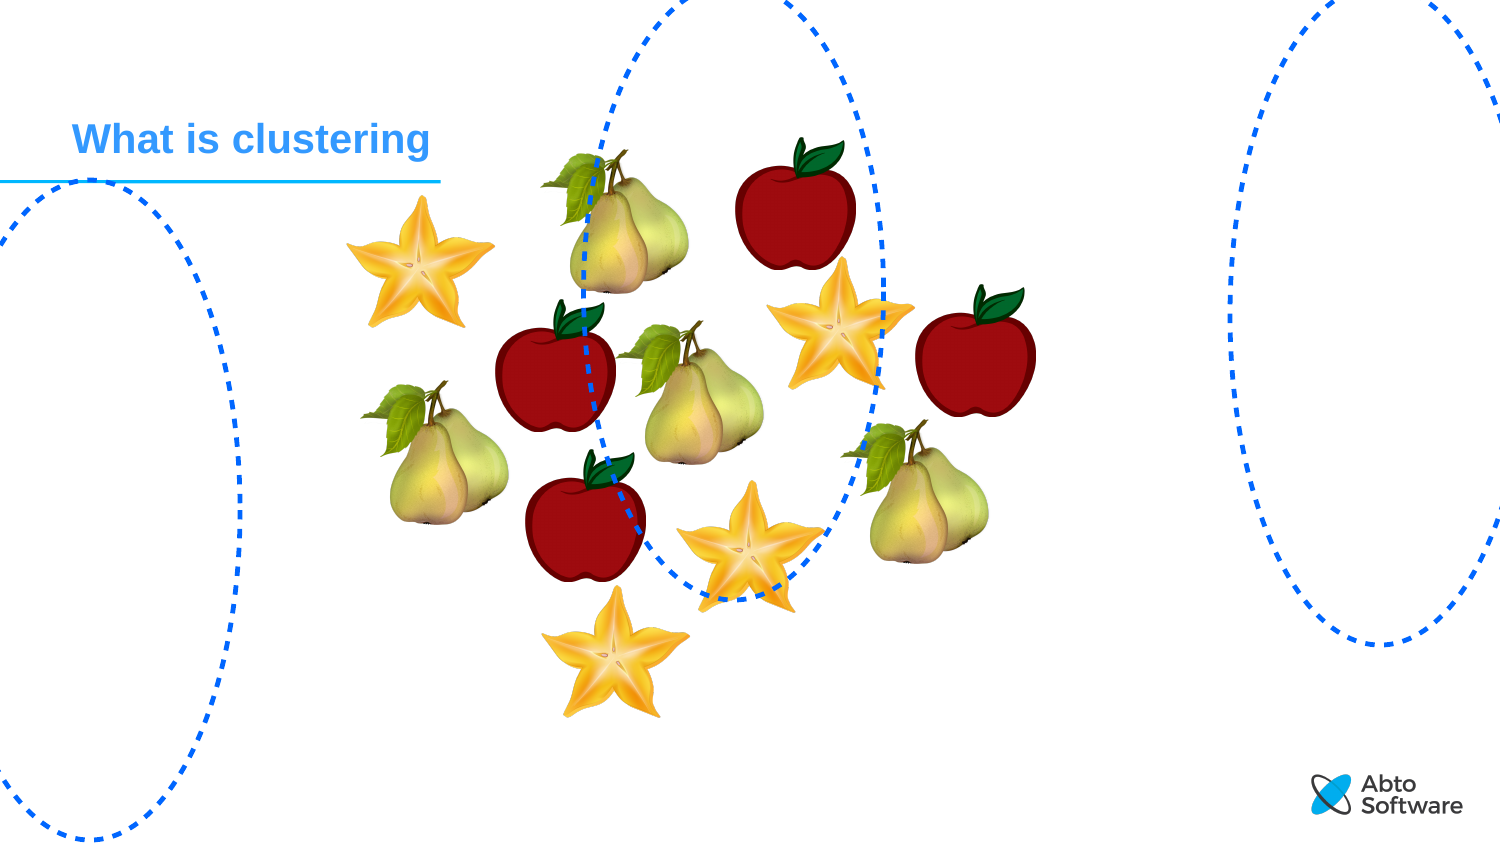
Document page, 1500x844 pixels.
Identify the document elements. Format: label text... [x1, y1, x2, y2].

title What is clustering [71, 68, 1311, 210]
picture [540, 149, 691, 294]
picture [1299, 771, 1474, 817]
picture [345, 137, 1036, 582]
picture [540, 478, 826, 721]
picture [840, 419, 991, 564]
